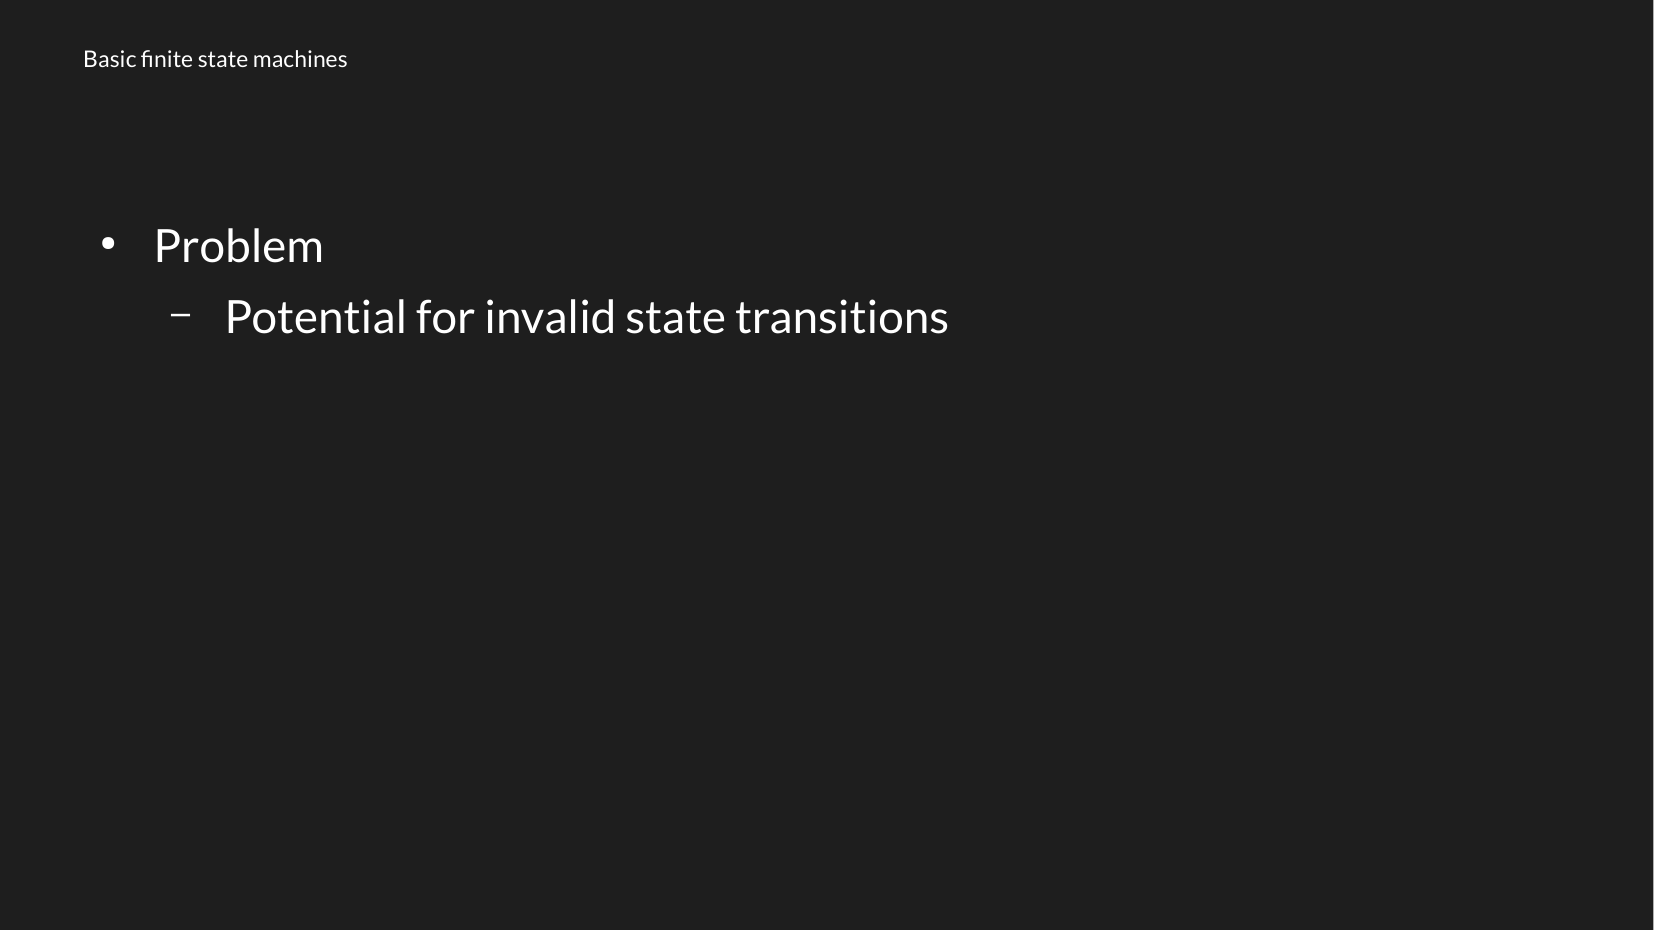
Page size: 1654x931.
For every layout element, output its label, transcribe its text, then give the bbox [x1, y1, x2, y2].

list Problem Potential for invalid state transitions [82, 217, 1571, 839]
title Basic finite state machines [83, 0, 1571, 119]
